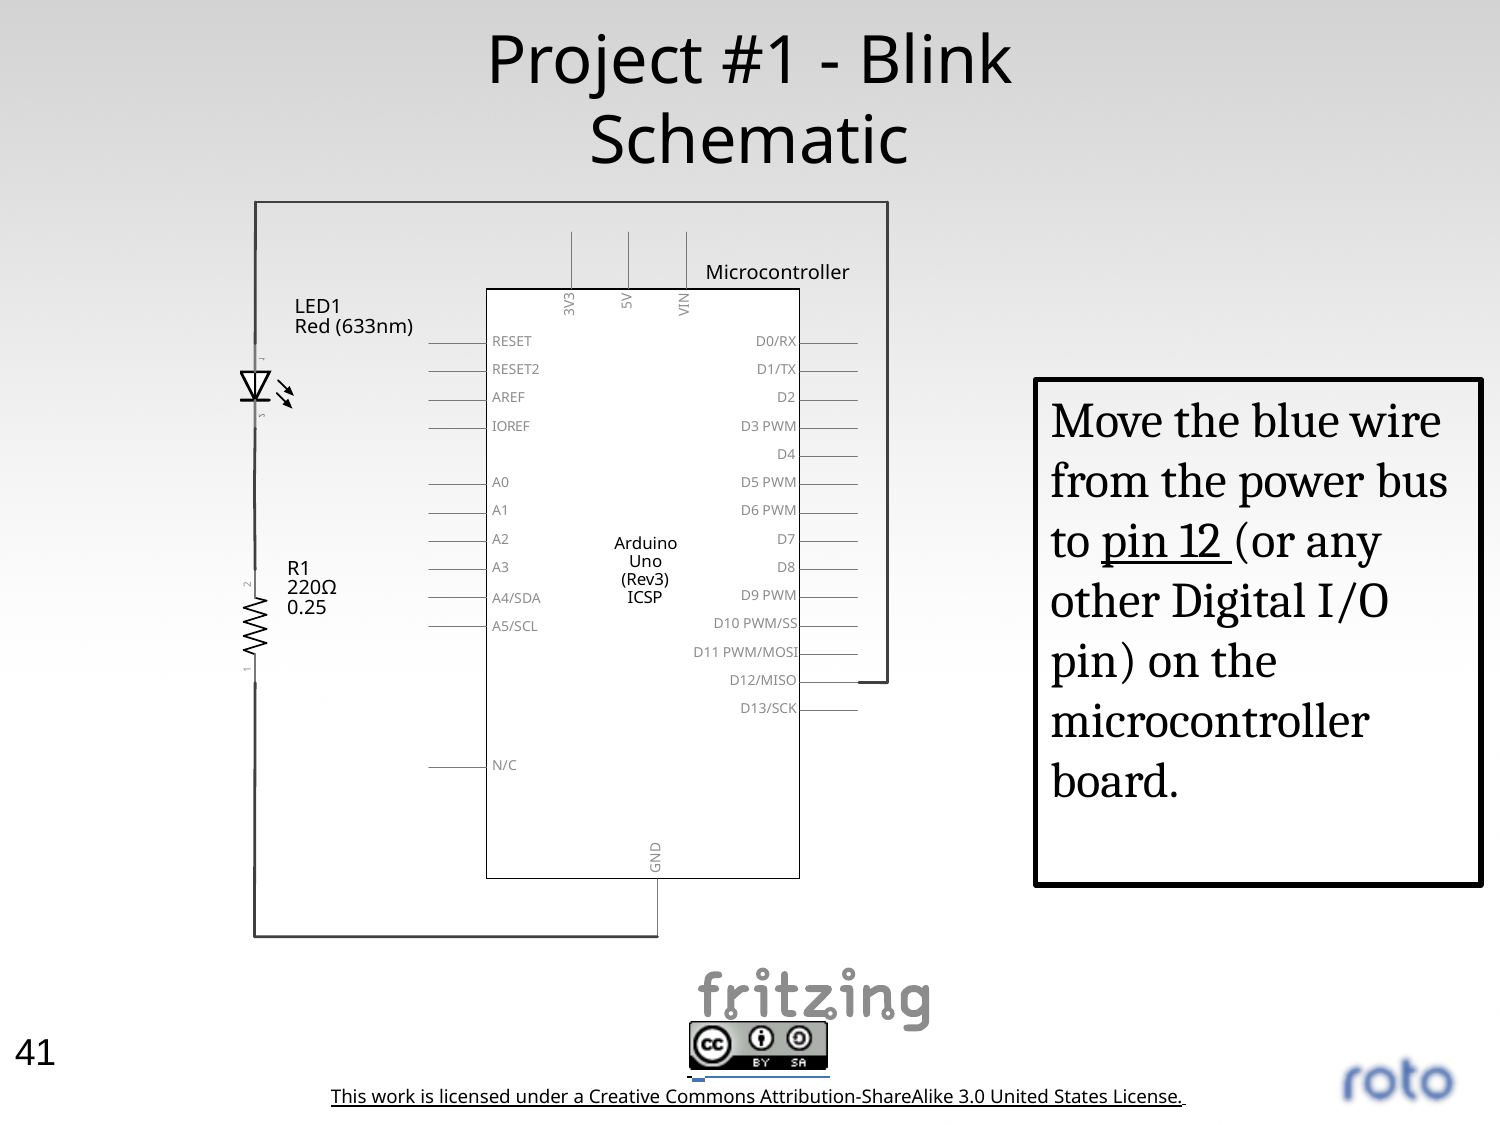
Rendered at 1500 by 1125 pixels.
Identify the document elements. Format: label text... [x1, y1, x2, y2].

title Project #1 - Blink Schematic [112, 2, 1388, 190]
picture [0, 0, 1500, 1125]
list Move the blue wire from the power bus to pin 12 (or any other Digital I/O pin) on the microcontroller board. [1035, 379, 1481, 885]
